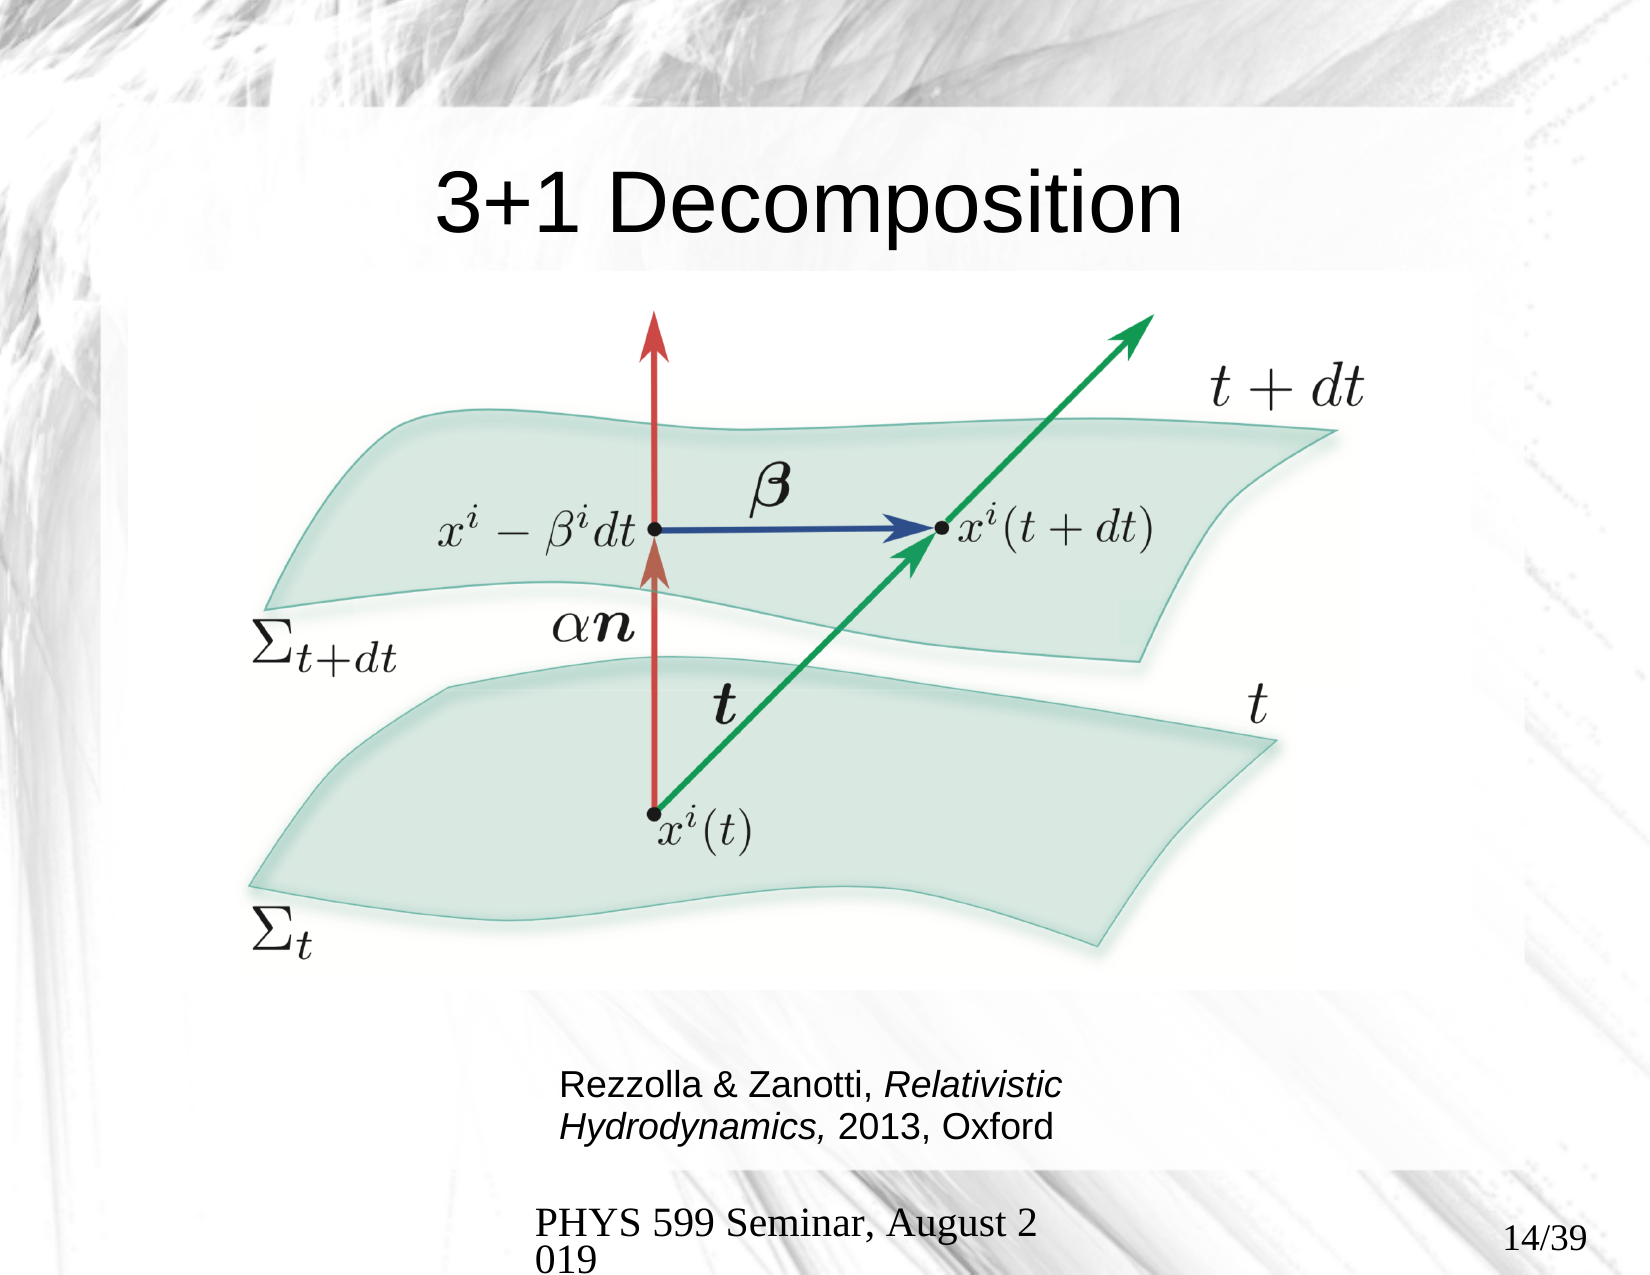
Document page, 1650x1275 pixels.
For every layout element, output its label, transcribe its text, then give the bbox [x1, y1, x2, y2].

picture [0, 0, 1650, 1275]
text_box Rezzolla & Zanotti, Relativistic Hydrodynamics, 2013, Oxford [544, 1056, 1085, 1156]
title 3+1 Decomposition [117, 115, 1503, 288]
